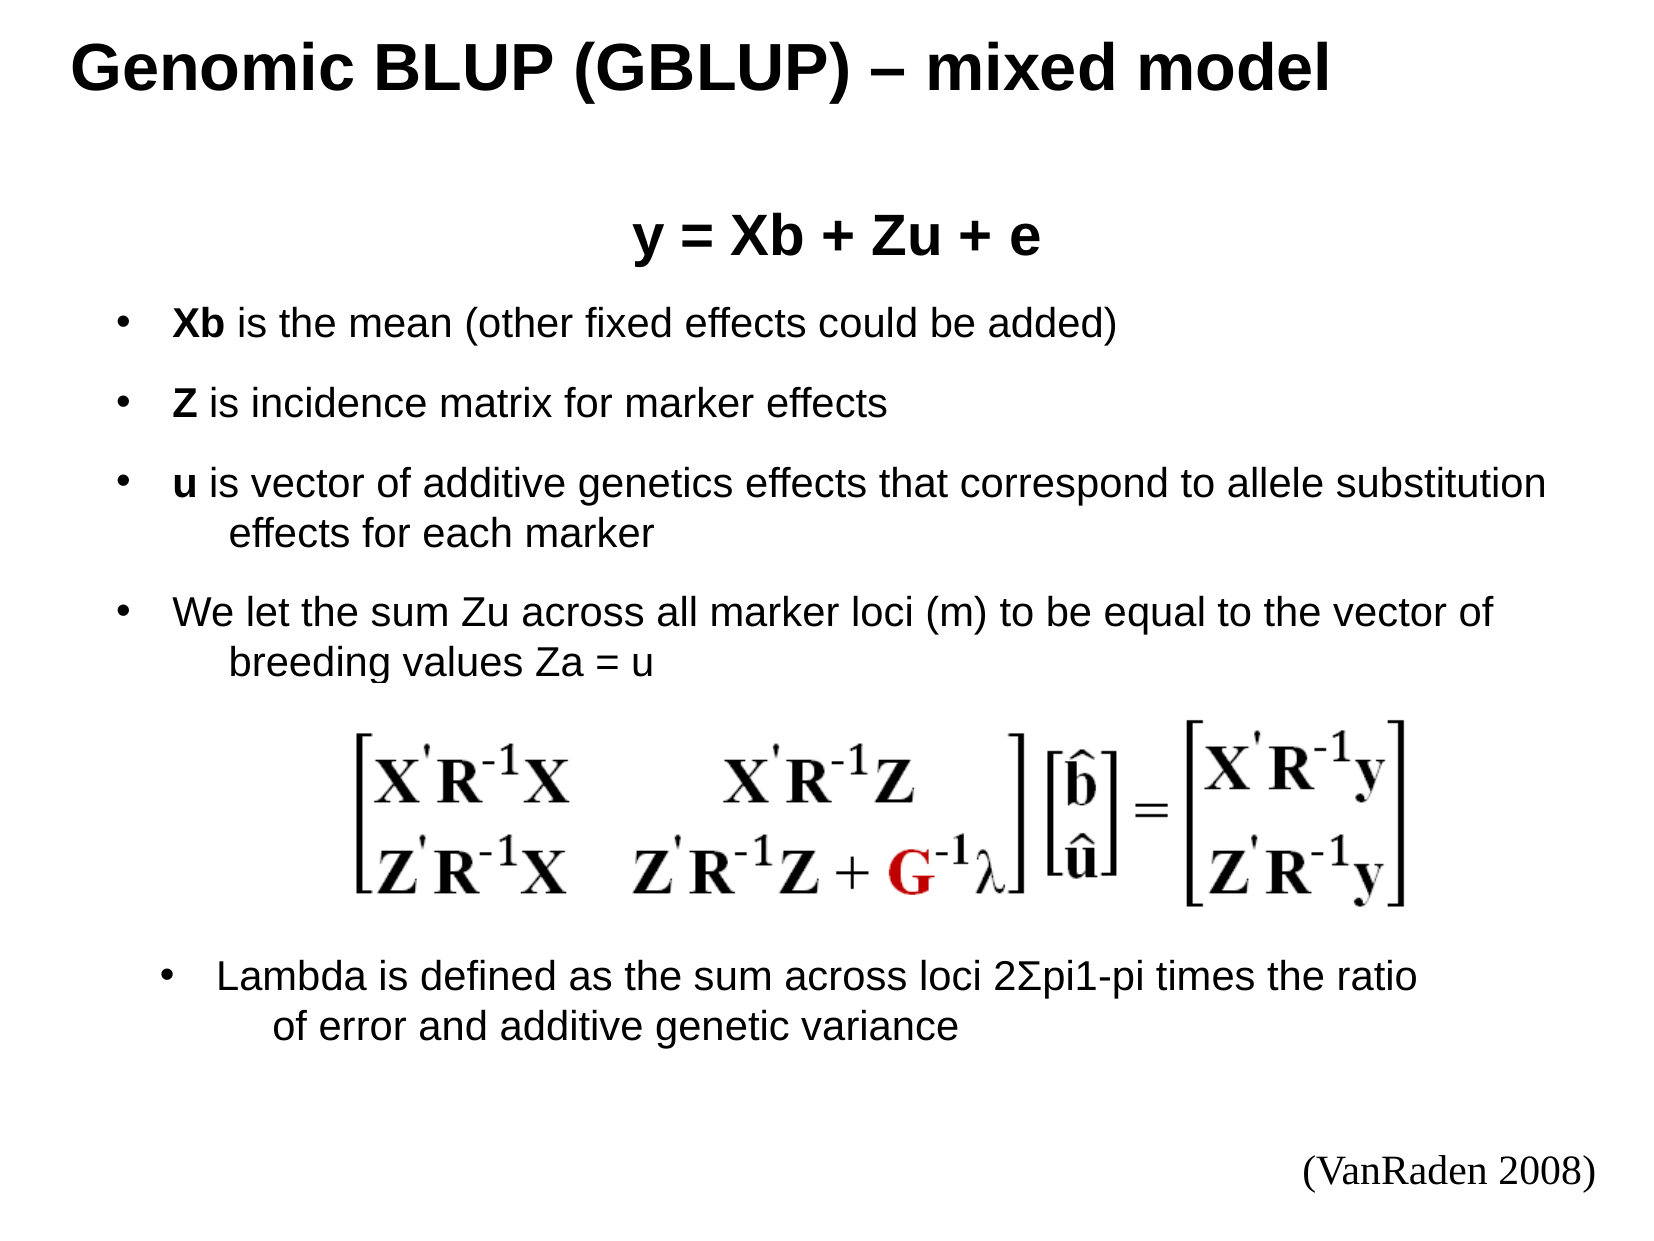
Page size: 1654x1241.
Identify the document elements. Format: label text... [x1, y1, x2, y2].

text_box Lambda is defined as the sum across loci 2Σpi1-pi times the ratio of error and additive genetic variance [144, 941, 1473, 1058]
text_box (VanRaden 2008) [1287, 1135, 1612, 1201]
picture [338, 683, 1430, 941]
text_box y = Xb + Zu + e Xb is the mean (other fixed effects could be added) Z is incidence matrix for marker effects u is vector of additive genetics effects that correspond to allele substitution effects for each marker We let the sum Zu across all marker loci (m) to be equal to the vector of breeding values Za = u [101, 189, 1589, 909]
text_box Genomic BLUP (GBLUP) – mixed model [55, 32, 1654, 114]
